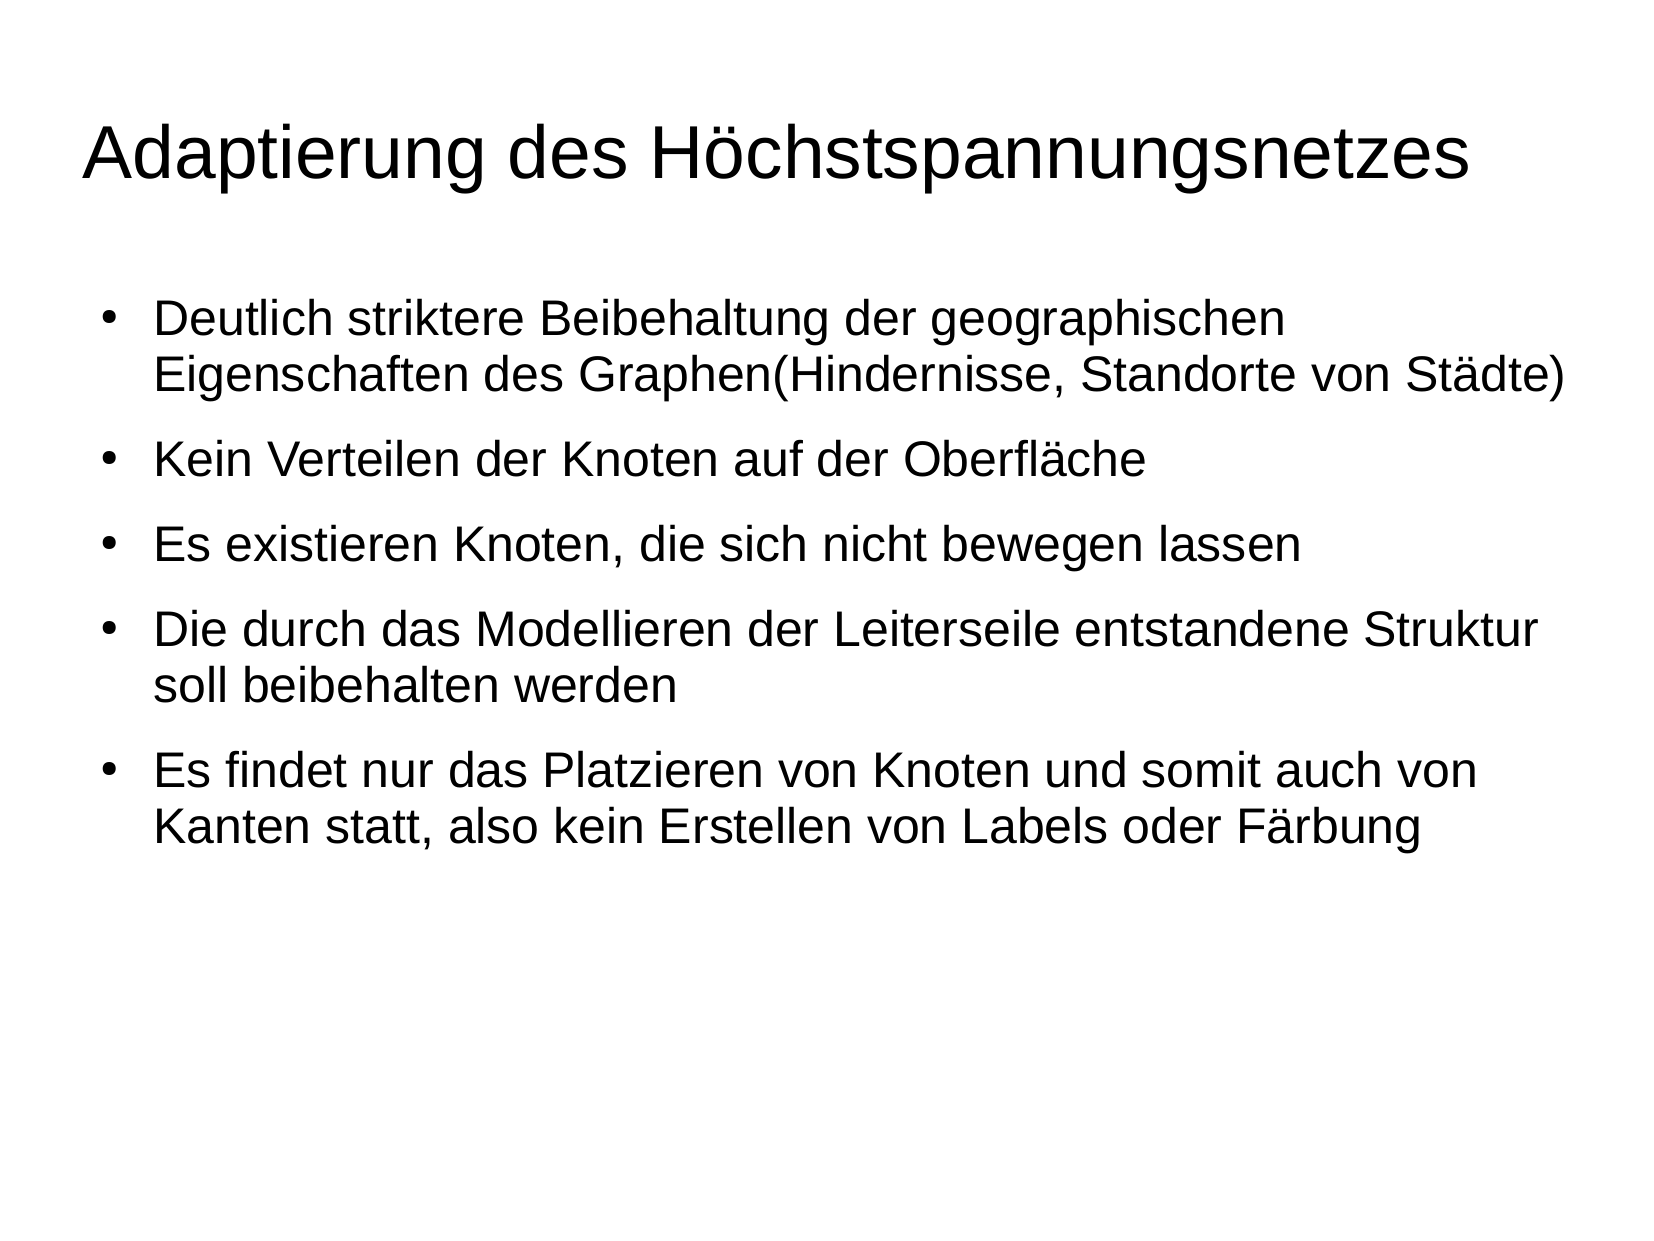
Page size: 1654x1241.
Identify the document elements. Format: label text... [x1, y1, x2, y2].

list Deutlich striktere Beibehaltung der geographischen Eigenschaften des Graphen(Hindernisse, Standorte von Städte) Kein Verteilen der Knoten auf der Oberfläche Es existieren Knoten, die sich nicht bewegen lassen Die durch das Modellieren der Leiterseile entstandene Struktur soll beibehalten werden Es findet nur das Platzieren von Knoten und somit auch von Kanten statt, also kein Erstellen von Labels oder Färbung [82, 290, 1571, 1109]
title Adaptierung des Höchstspannungsnetzes [82, 49, 1571, 257]
